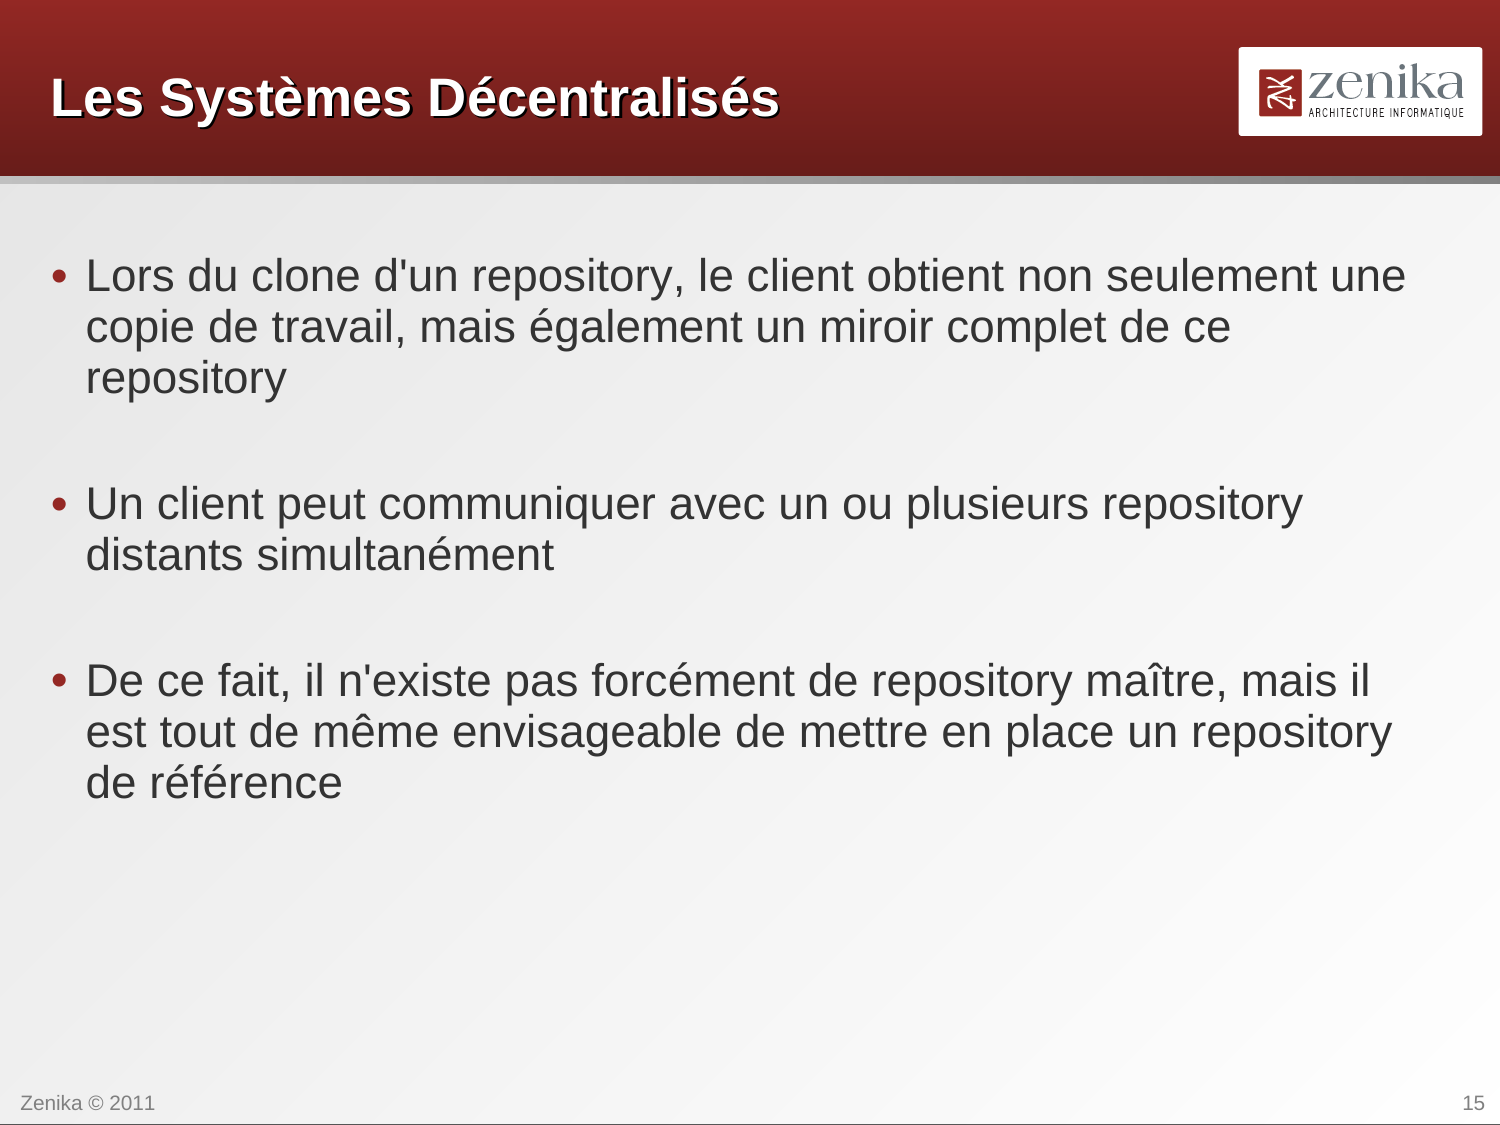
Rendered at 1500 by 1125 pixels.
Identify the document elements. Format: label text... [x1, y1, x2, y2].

title Les Systèmes Décentralisés [50, 22, 1206, 172]
picture [1257, 58, 1464, 125]
list Lors du clone d'un repository, le client obtient non seulement une copie de travail, mais également un miroir complet de ce repository Un client peut communiquer avec un ou plusieurs repository distants simultanément De ce fait, il n'existe pas forcément de repository maître, mais il est tout de même envisageable de mettre en place un repository de référence [50, 249, 1435, 1064]
